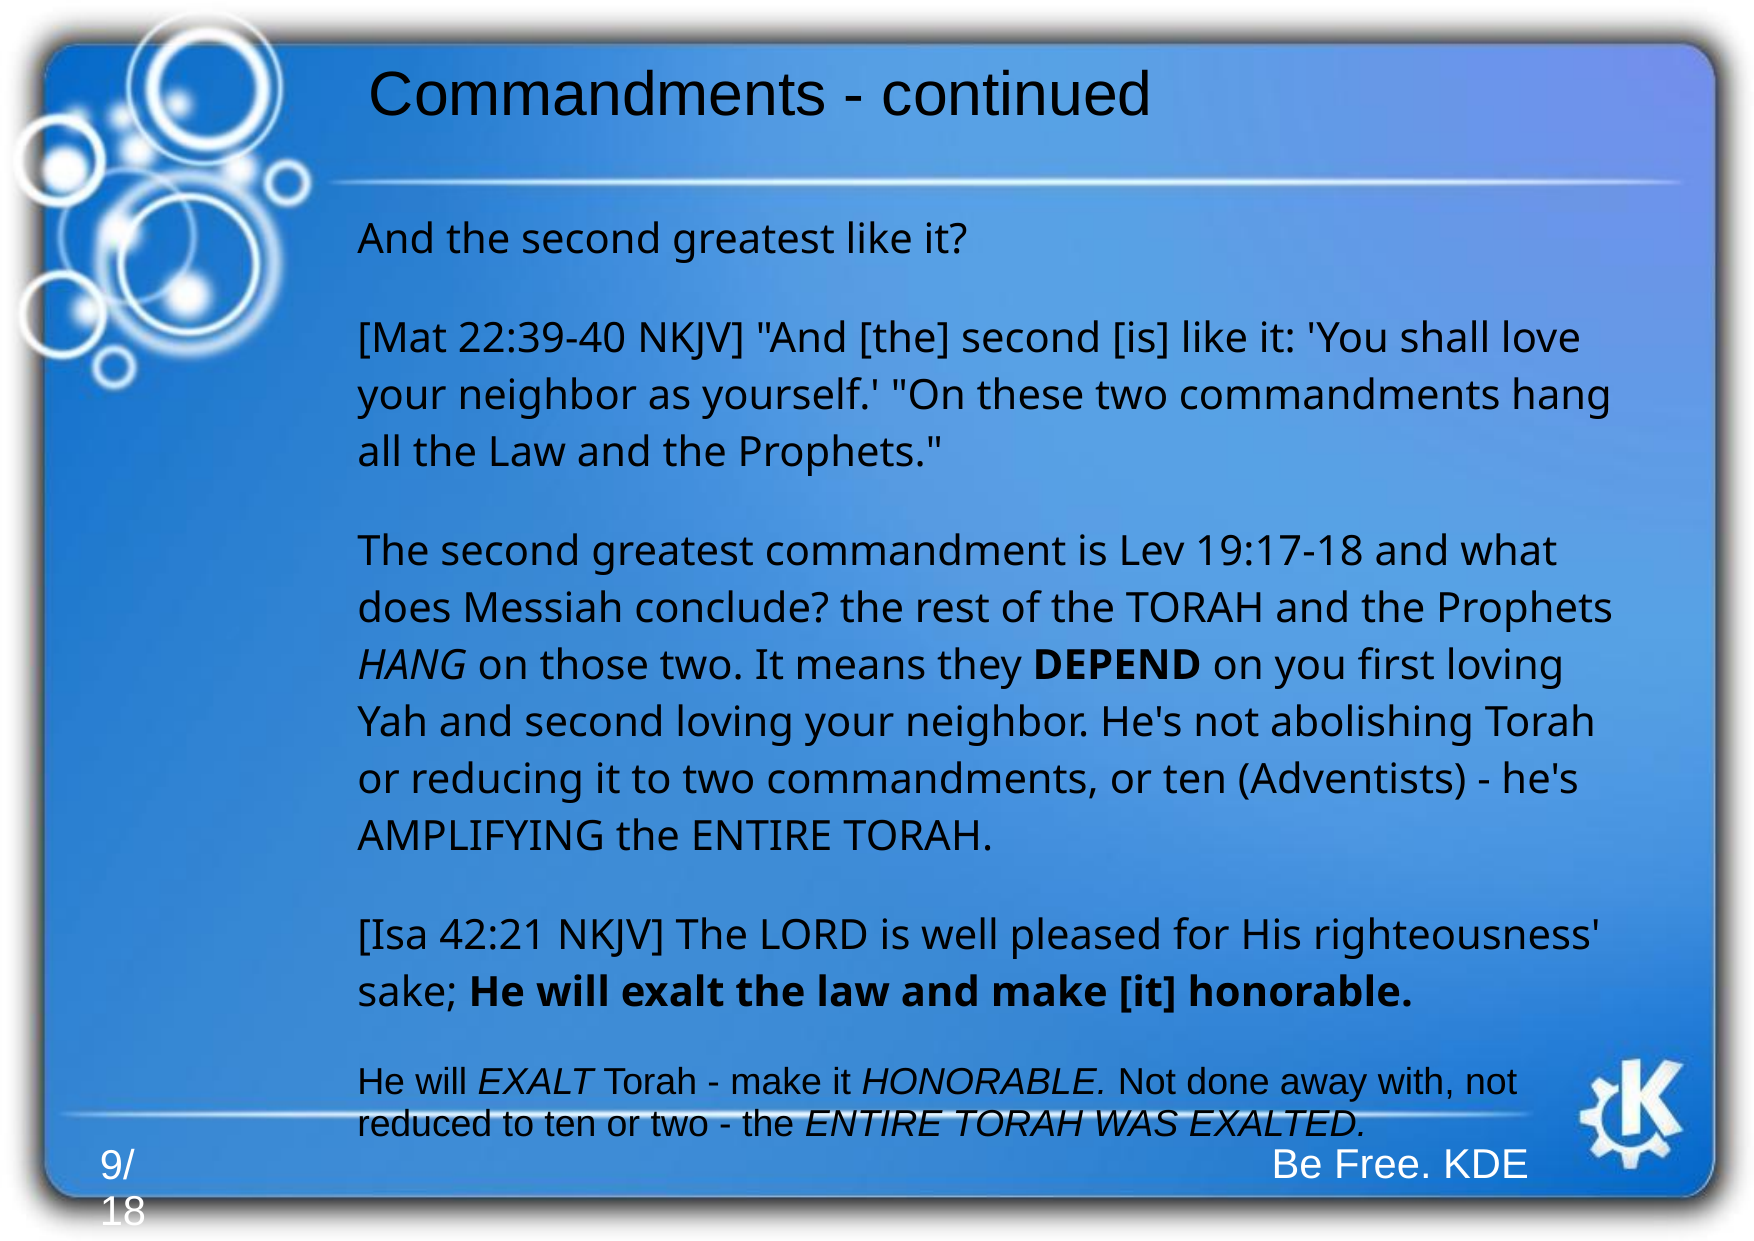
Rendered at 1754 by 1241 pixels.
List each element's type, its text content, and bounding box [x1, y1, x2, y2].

title Commandments - continued [354, 51, 1653, 176]
list And the second greatest like it? [Mat 22:39-40 NKJV] "And [the] second [is] like it: 'You shall love your neighbor as yourself.' "On these two commandments hang all the Law and the Prophets." The second greatest commandment is Lev 19:17-18 and what does Messiah conclude? the rest of the TORAH and the Prophets HANG on those two. It means they DEPEND on you first loving Yah and second loving your neighbor. He's not abolishing Torah or reducing it to two commandments, or ten (Adventists) - he's AMPLIFYING the ENTIRE TORAH. [Isa 42:21 NKJV] The LORD is well pleased for His righteousness' sake; He will exalt the law and make [it] honorable. He will EXALT Torah - make it HONORABLE. Not done away with, not reduced to ten or two - the ENTIRE TORAH WAS EXALTED. [342, 201, 1648, 1079]
picture [0, 0, 1754, 1241]
